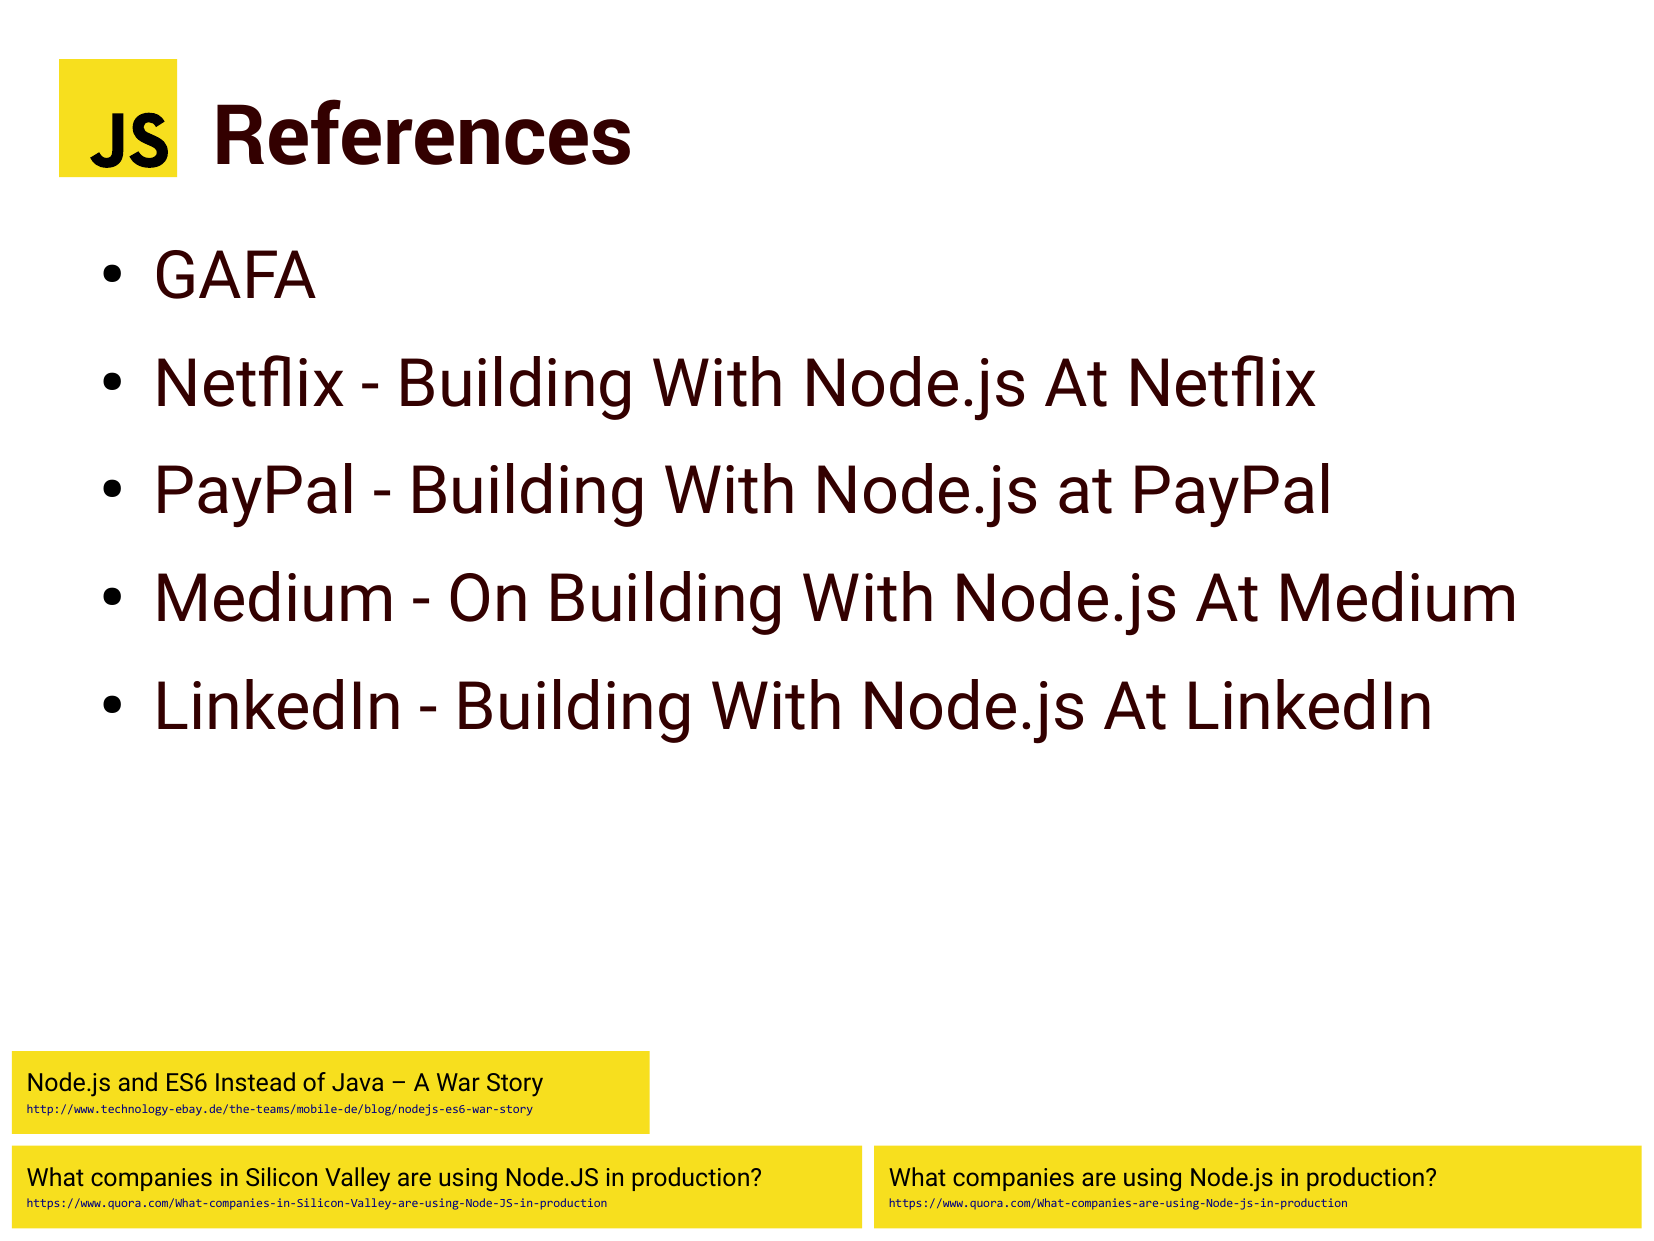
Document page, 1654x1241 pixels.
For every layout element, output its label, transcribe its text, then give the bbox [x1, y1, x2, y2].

list GAFA Netflix - Building With Node.js At Netflix PayPal - Building With Node.js at PayPal Medium - On Building With Node.js At Medium LinkedIn - Building With Node.js At LinkedIn [82, 236, 1571, 1093]
text_box What companies are using Node.js in production? https://www.quora.com/What-companies-are-using-Node-js-in-production [874, 1145, 1642, 1229]
text_box Node.js and ES6 Instead of Java – A War Story http://www.technology-ebay.de/the-teams/mobile-de/blog/nodejs-es6-war-story [11, 1051, 650, 1134]
text_box What companies in Silicon Valley are using Node.JS in production? https://www.quora.com/What-companies-in-Silicon-Valley-are-using-Node-JS-in-production [11, 1145, 863, 1229]
title References [194, 72, 1559, 201]
